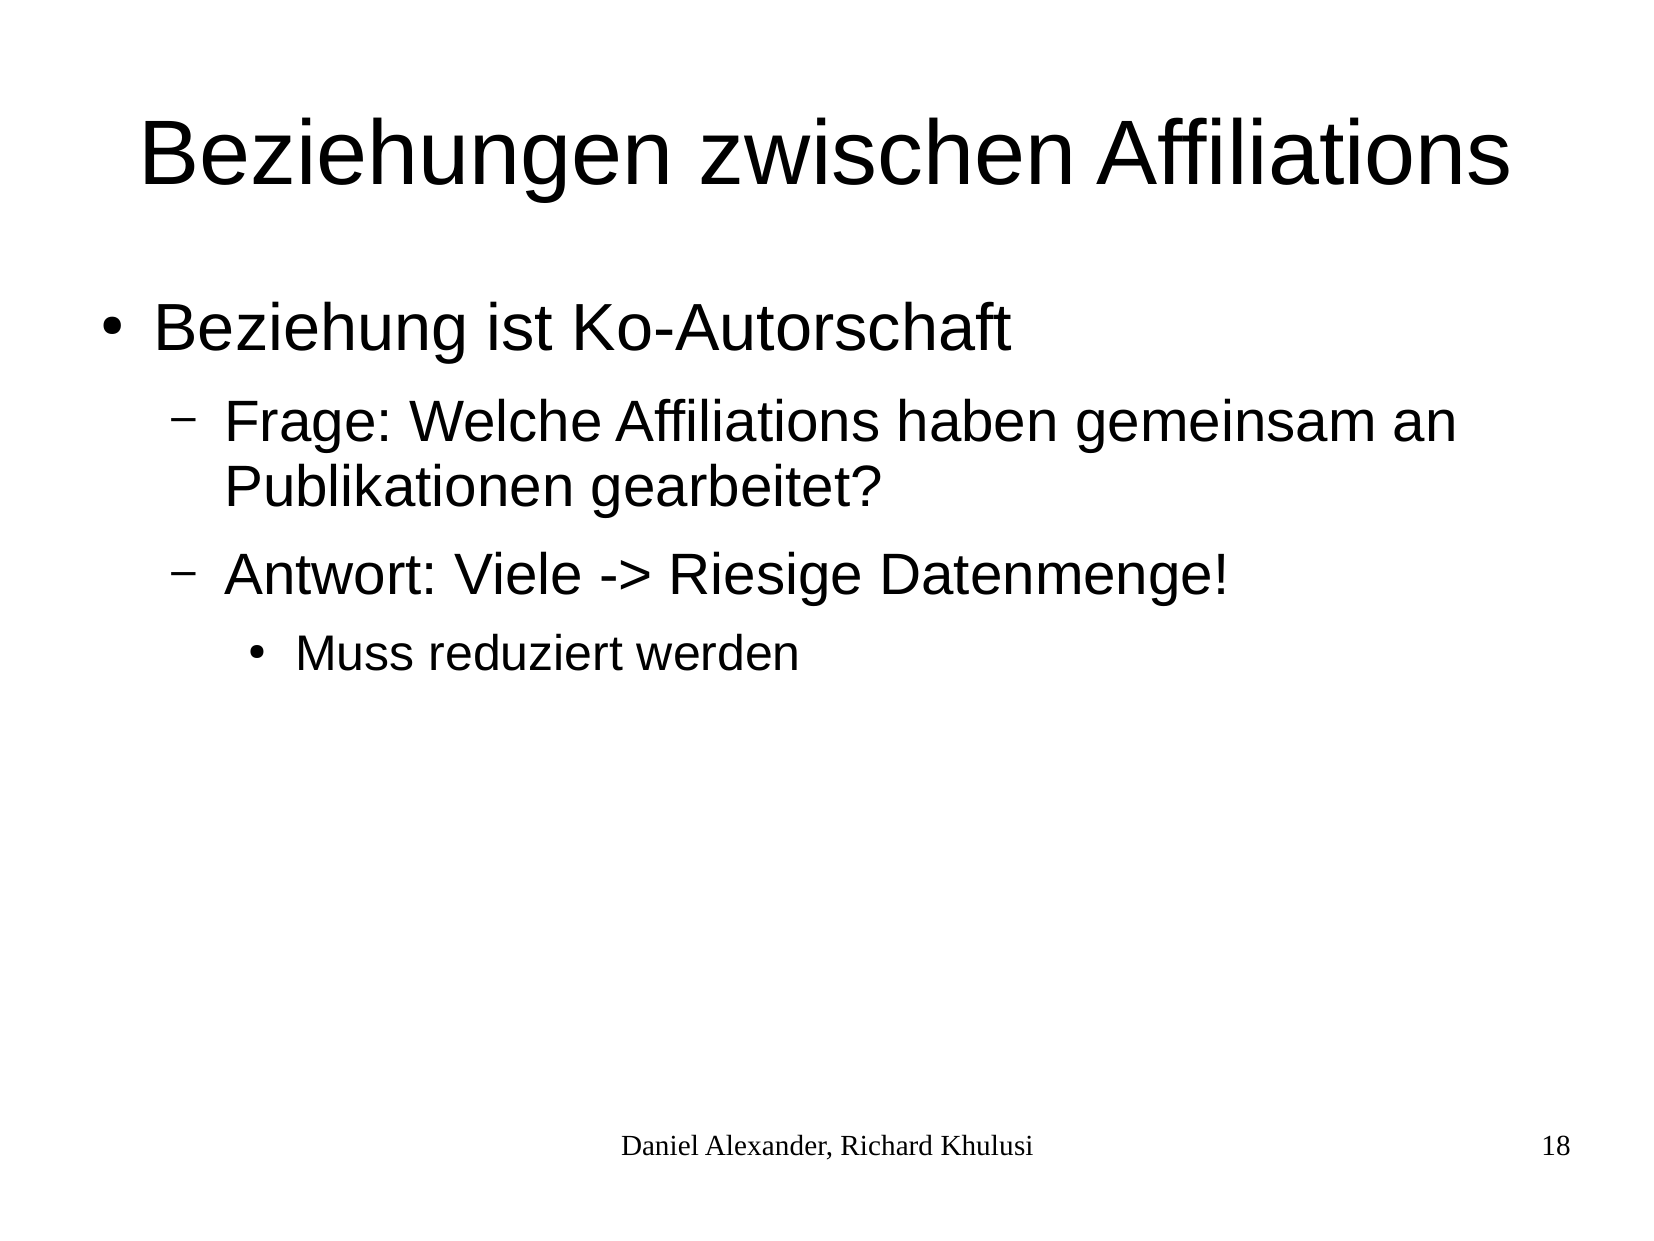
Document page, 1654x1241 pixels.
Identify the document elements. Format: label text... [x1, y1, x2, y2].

title Beziehungen zwischen Affiliations [82, 49, 1571, 257]
list Beziehung ist Ko-Autorschaft Frage: Welche Affiliations haben gemeinsam an Publikationen gearbeitet? Antwort: Viele -> Riesige Datenmenge! Muss reduziert werden [82, 290, 1571, 1010]
